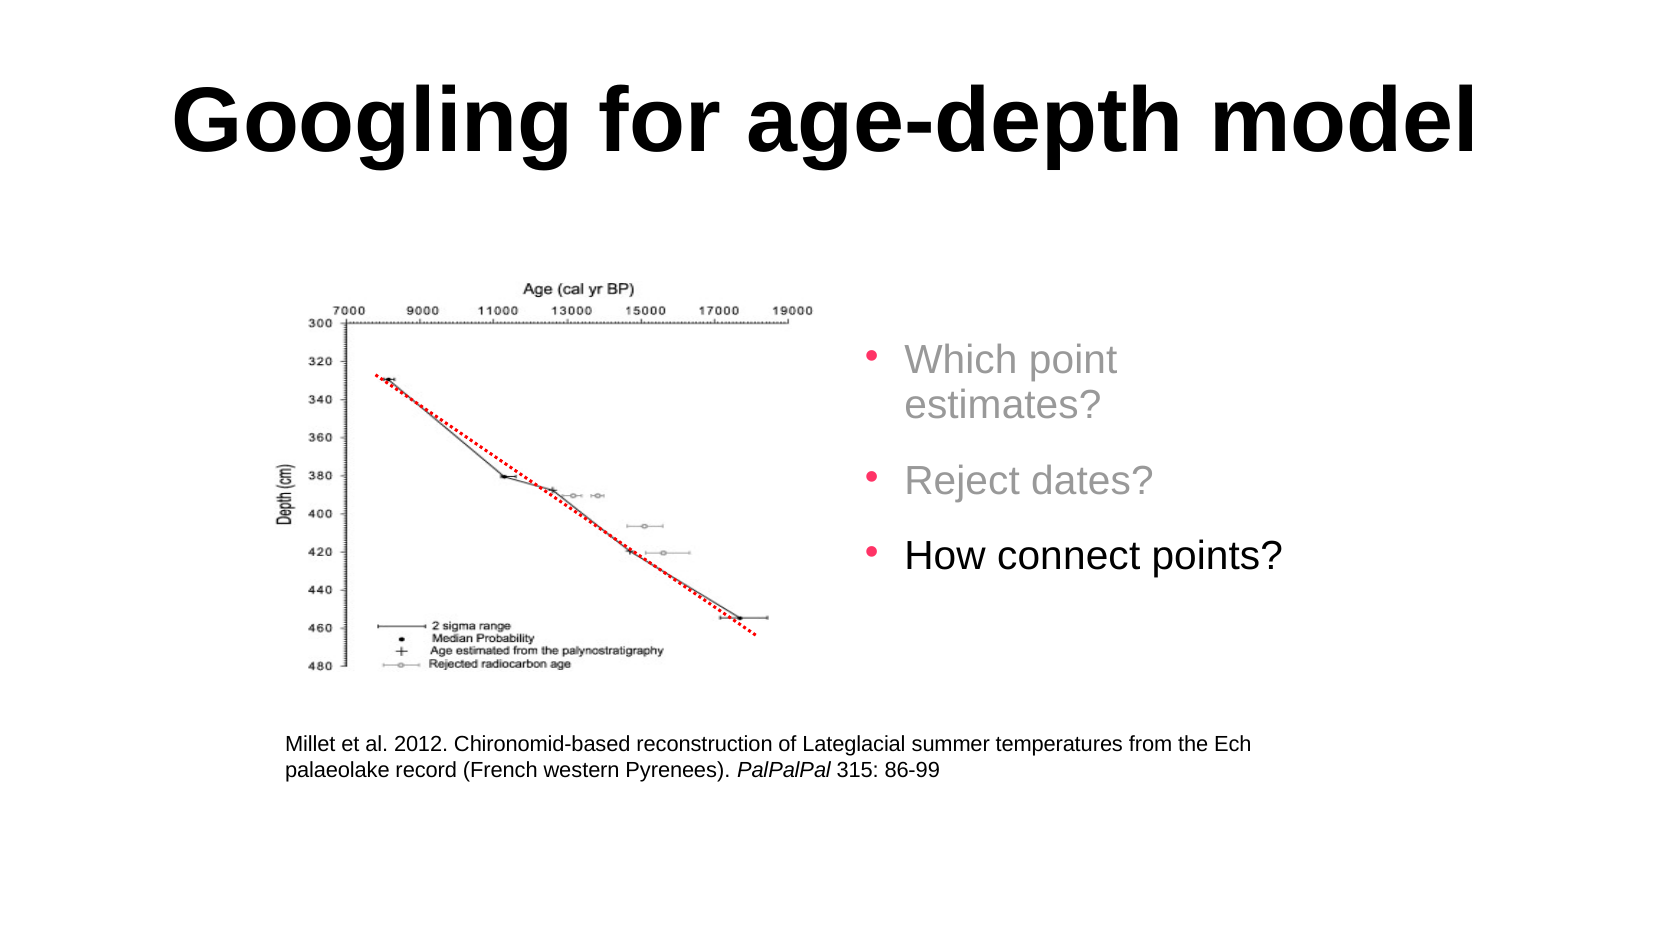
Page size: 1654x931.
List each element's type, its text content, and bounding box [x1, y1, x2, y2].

picture [274, 281, 815, 672]
text_box Millet et al. 2012. Chironomid-based reconstruction of Lateglacial summer temperatures from the Ech palaeolake record (French western Pyrenees). PalPalPal 315: 86-99 [274, 722, 1370, 768]
text_box Googling for age-depth model [82, 37, 1571, 192]
text_box Which point estimates? Reject dates? How connect points? [839, 334, 1337, 712]
